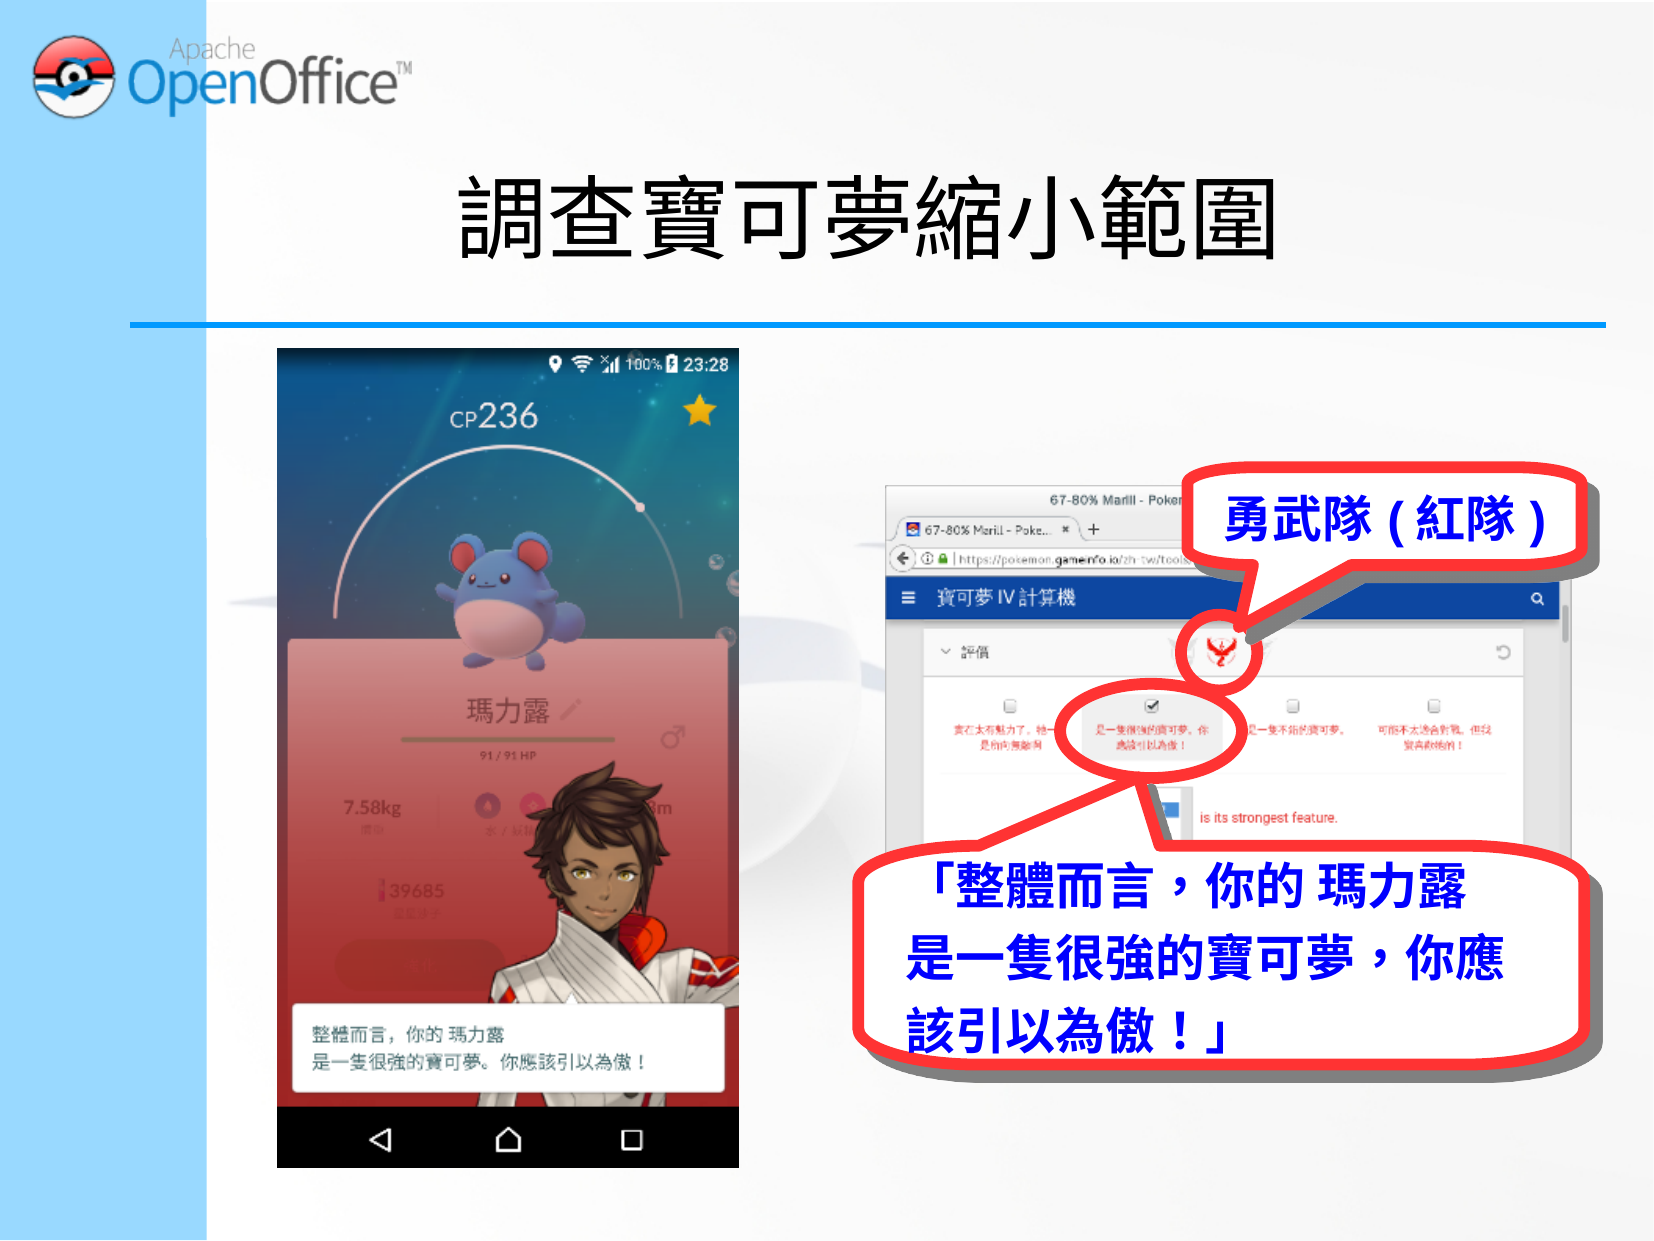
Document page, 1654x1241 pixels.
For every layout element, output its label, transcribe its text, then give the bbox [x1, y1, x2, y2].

picture [31, 2, 1654, 1241]
text_box 「整體而言，你的 瑪力露 是一隻很強的寶可夢，你應 該引以為傲！」 [858, 777, 1585, 1065]
text_box 勇武隊(紅隊) [1187, 467, 1582, 627]
title 調查寶可夢縮小範圍 [165, 108, 1571, 316]
